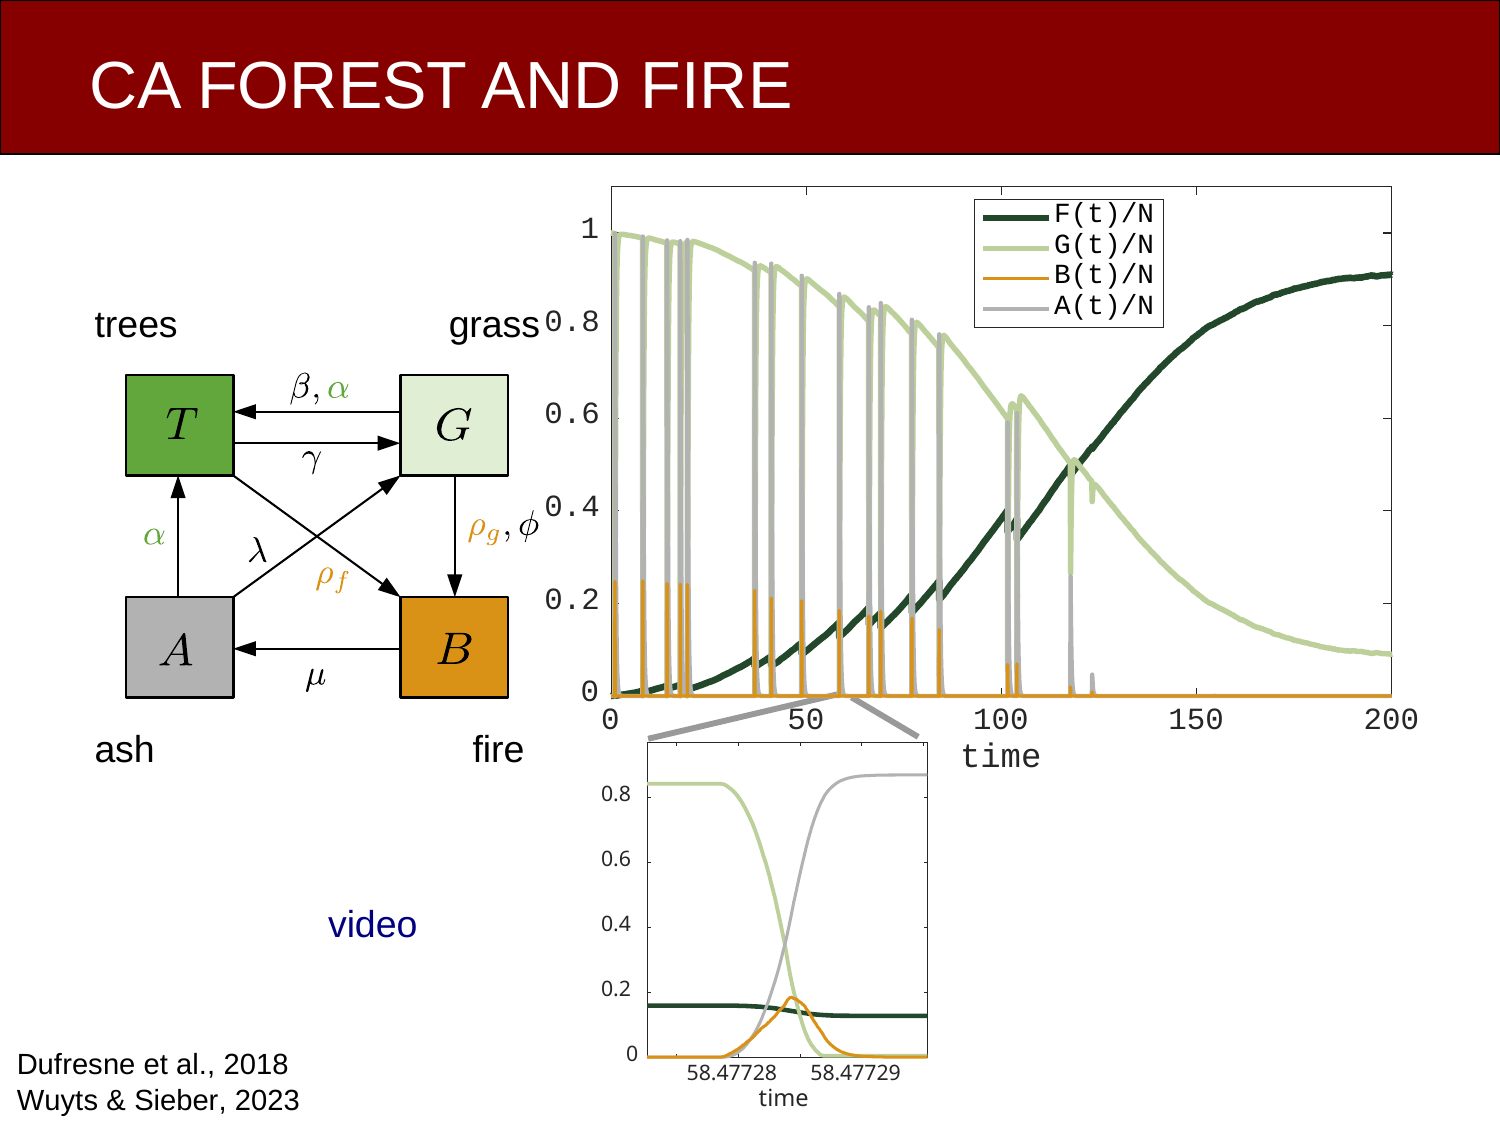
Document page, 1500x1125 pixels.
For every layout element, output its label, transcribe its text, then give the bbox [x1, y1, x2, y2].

text_box [314, 393, 319, 405]
text_box [377, 577, 400, 597]
text_box [248, 537, 267, 563]
text_box grass [434, 292, 479, 374]
text_box ash [79, 717, 231, 823]
text_box [290, 372, 310, 405]
text_box Dufresne et al., 2018 Wuyts & Sieber, 2023 [2, 1038, 442, 1125]
text_box [127, 598, 232, 696]
text_box [468, 519, 479, 543]
text_box [0, 0, 1500, 154]
title CA FOREST AND FIRE [74, 3, 1425, 160]
text_box [335, 570, 349, 594]
text_box [170, 477, 186, 499]
text_box fire [457, 717, 596, 823]
text_box [302, 451, 322, 475]
picture [479, 137, 1489, 1115]
text_box [377, 435, 401, 451]
text_box [233, 641, 256, 657]
text_box [144, 528, 165, 545]
text_box [402, 598, 479, 696]
text_box [377, 475, 400, 495]
text_box [305, 668, 326, 693]
text_box [316, 567, 334, 591]
text_box video [313, 892, 494, 963]
text_box [328, 381, 349, 399]
text_box [235, 404, 256, 420]
text_box [402, 376, 479, 474]
text_box [127, 376, 232, 474]
text_box [447, 574, 463, 596]
text_box trees [79, 292, 231, 398]
